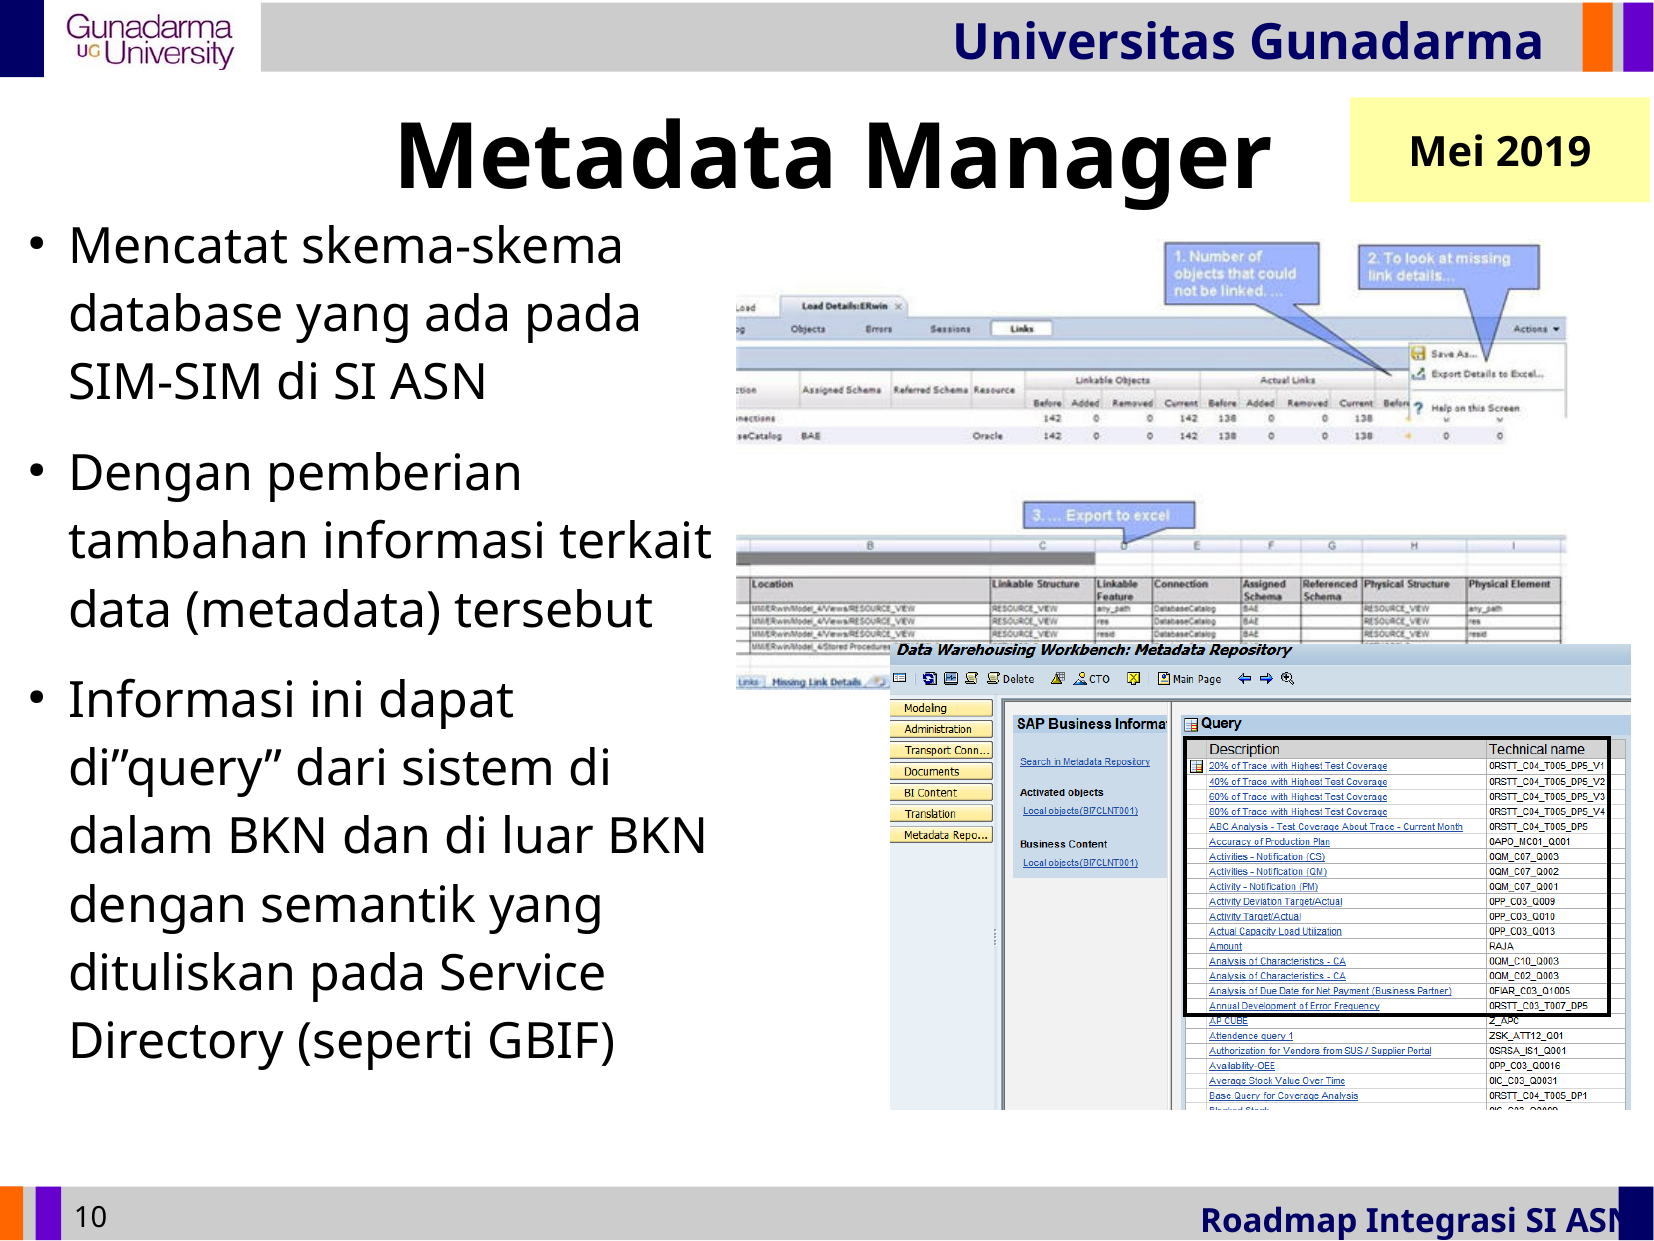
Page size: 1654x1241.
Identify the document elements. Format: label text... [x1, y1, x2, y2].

text_box Mei 2019 [1350, 97, 1651, 203]
picture [65, 0, 235, 70]
list Mencatat skema-skema database yang ada pada SIM-SIM di SI ASN Dengan pemberian tambahan informasi terkait data (metadata) tersebut Informasi ini dapat di”query” dari sistem di dalam BKN dan di luar BKN dengan semantik yang dituliskan pada Service Directory (seperti GBIF) [14, 210, 721, 1176]
picture [736, 239, 1631, 1111]
title Metadata Manager [77, 90, 1591, 217]
